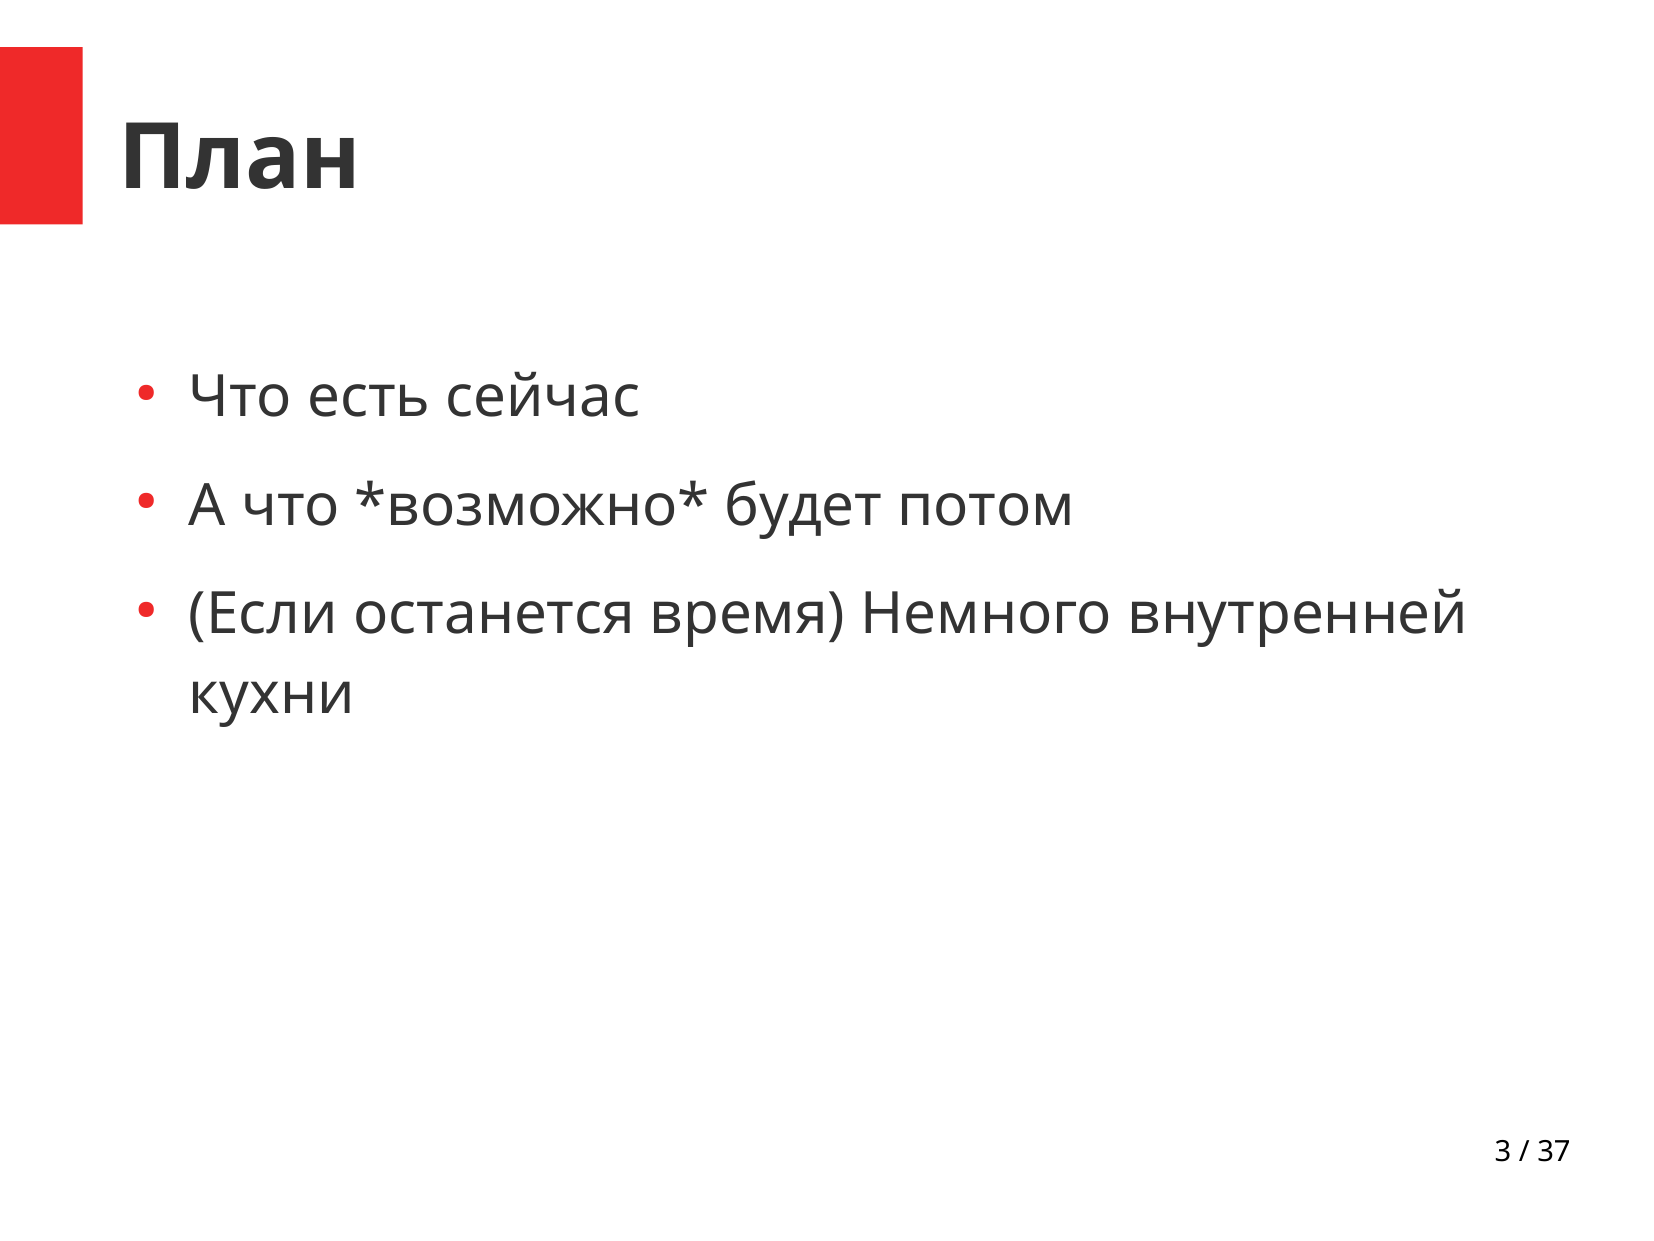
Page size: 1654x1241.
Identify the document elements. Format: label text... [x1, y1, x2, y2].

list Что есть сейчас А что *возможно* будет потом (Если останется время) Немного внутренней кухни [118, 354, 1536, 1074]
title План [118, 49, 1571, 257]
